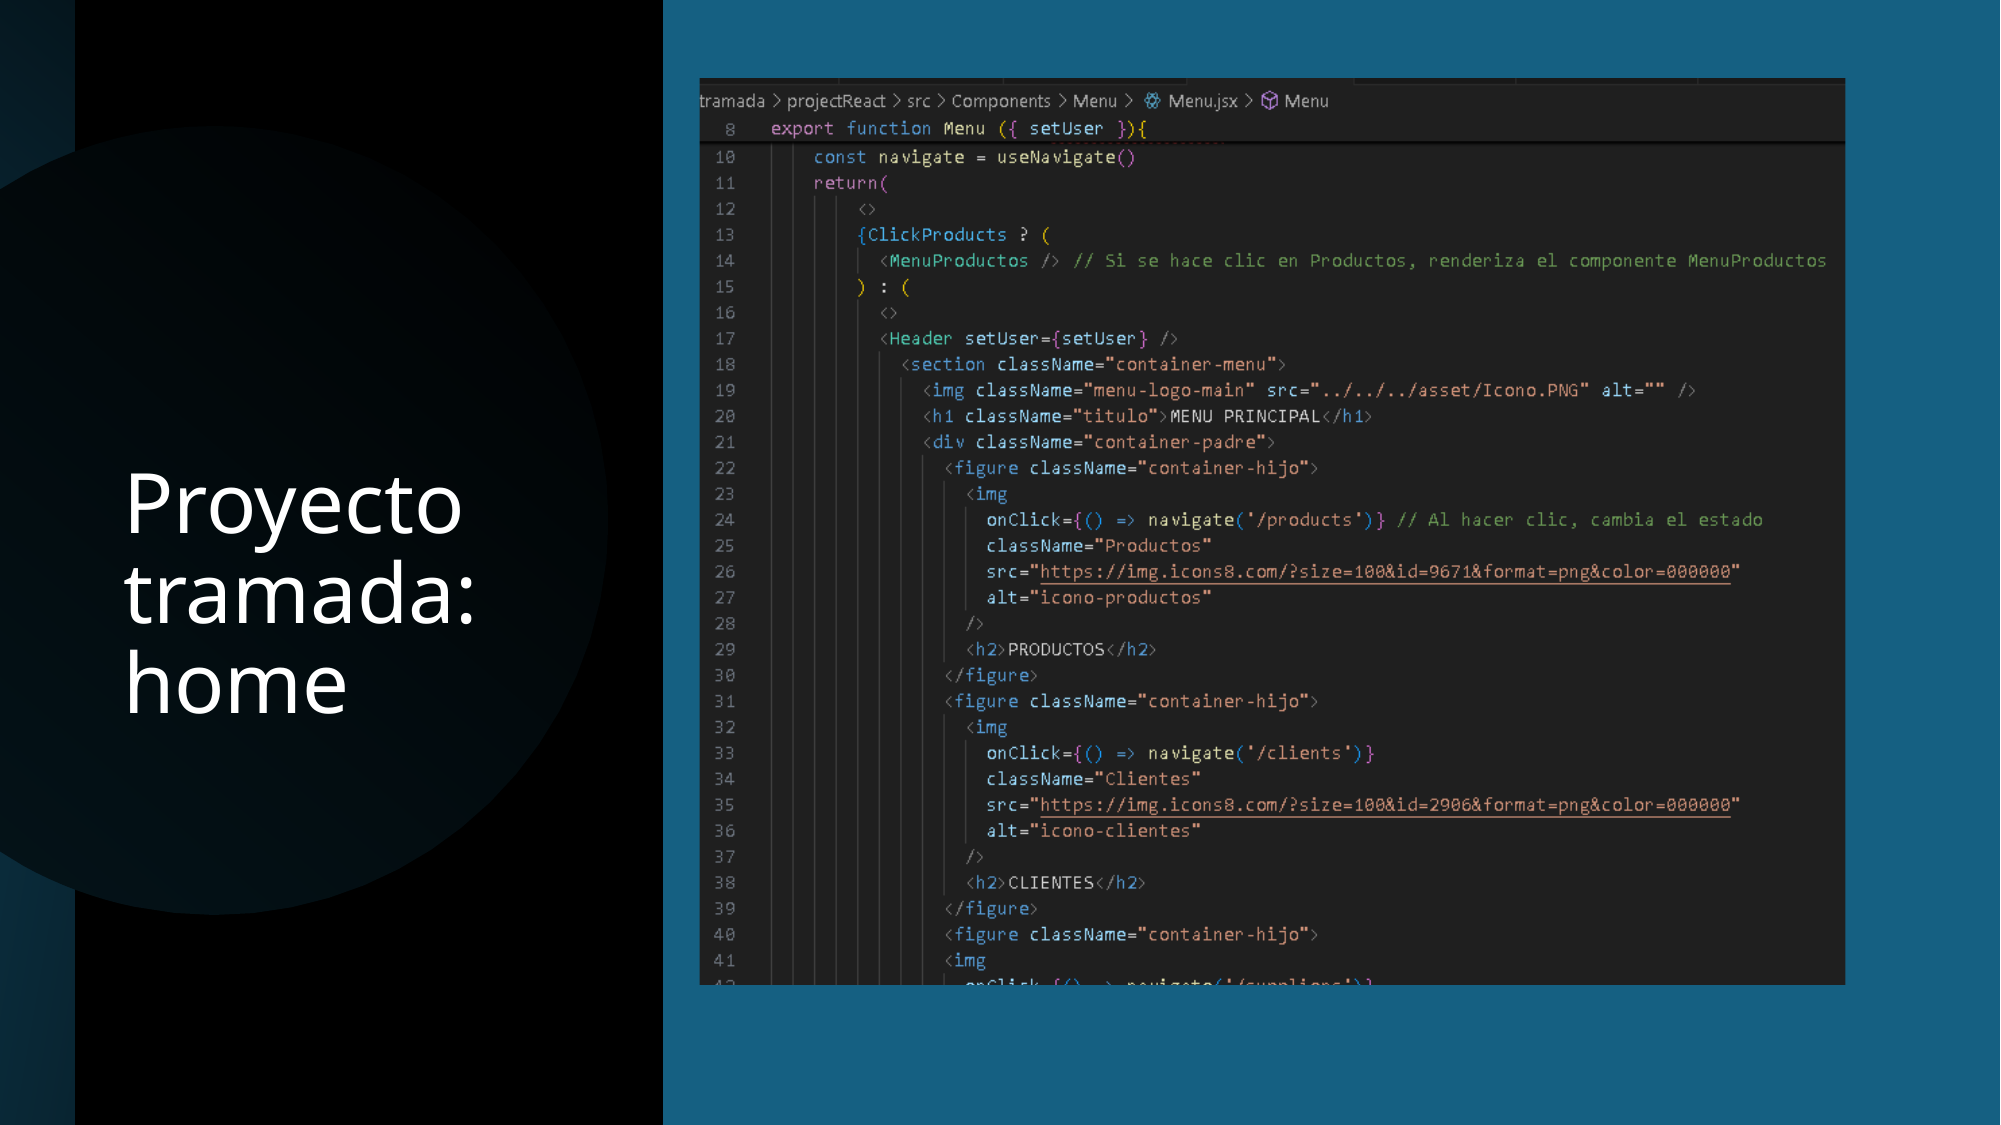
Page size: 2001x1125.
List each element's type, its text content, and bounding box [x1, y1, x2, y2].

title Proyecto tramada: home [108, 453, 581, 958]
text_box [0, 0, 2000, 1125]
picture [699, 78, 1846, 985]
